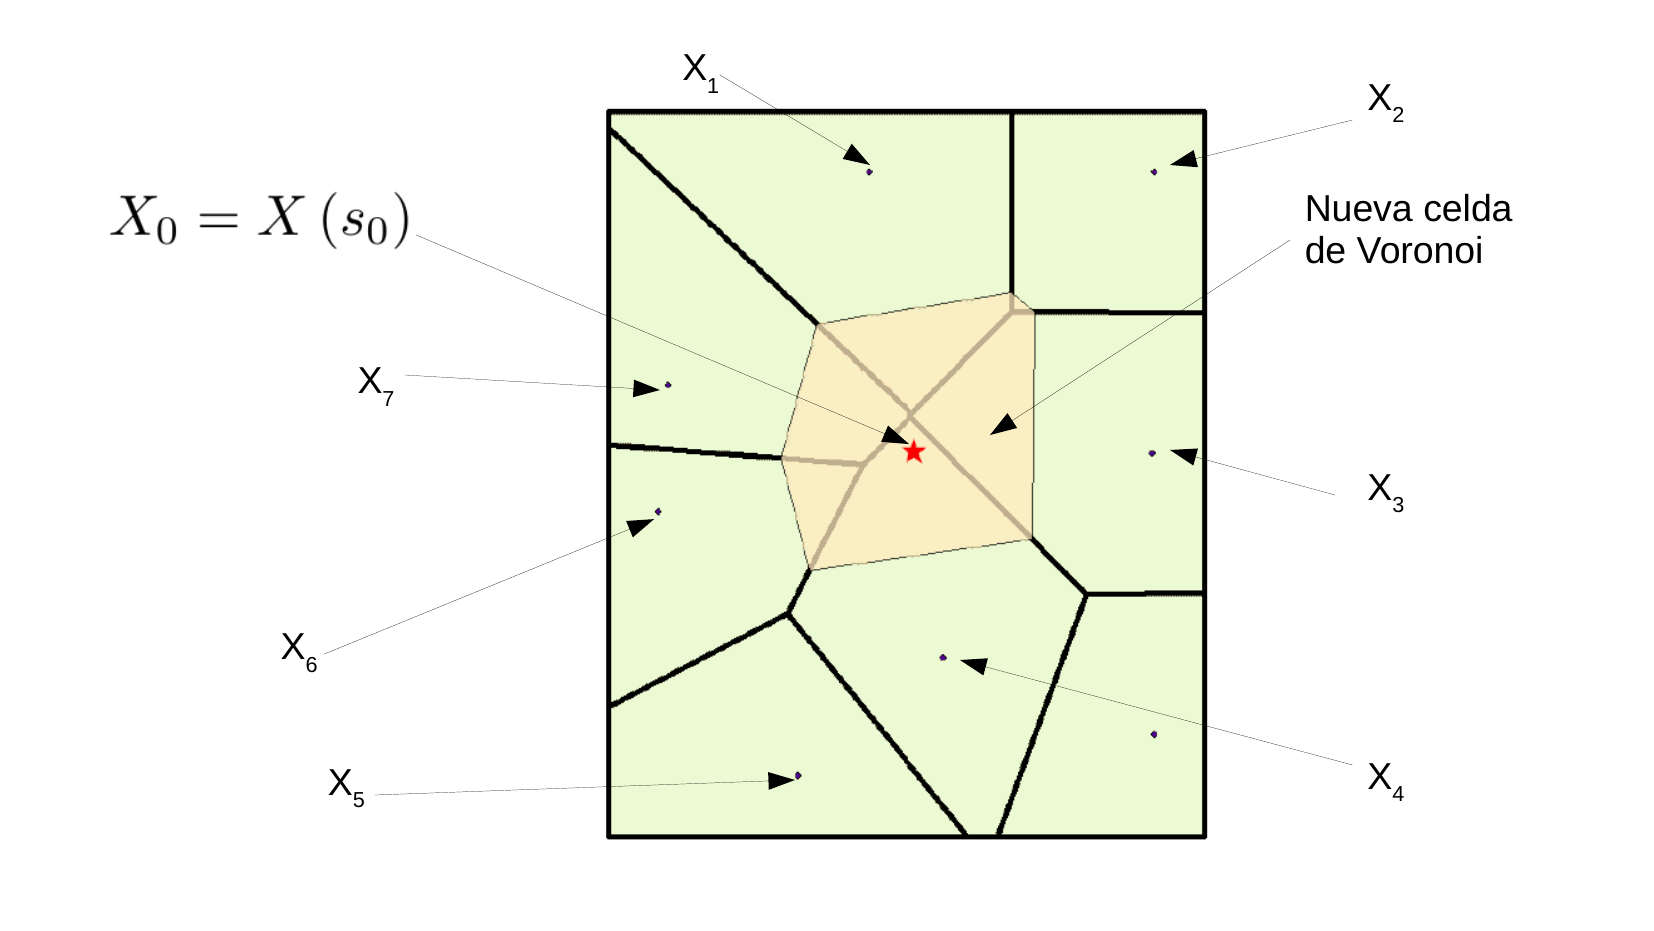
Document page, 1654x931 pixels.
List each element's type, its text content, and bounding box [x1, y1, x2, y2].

text_box X1 [667, 39, 788, 106]
text_box X7 [342, 352, 463, 419]
text_box X3 [1352, 458, 1473, 525]
text_box X4 [1352, 748, 1473, 814]
picture [595, 99, 1221, 852]
text_box X2 [1352, 68, 1473, 135]
text_box X6 [265, 618, 386, 684]
text_box Nueva celda de Voronoi [1290, 180, 1576, 279]
text_box X5 [313, 754, 434, 820]
picture [107, 172, 416, 256]
